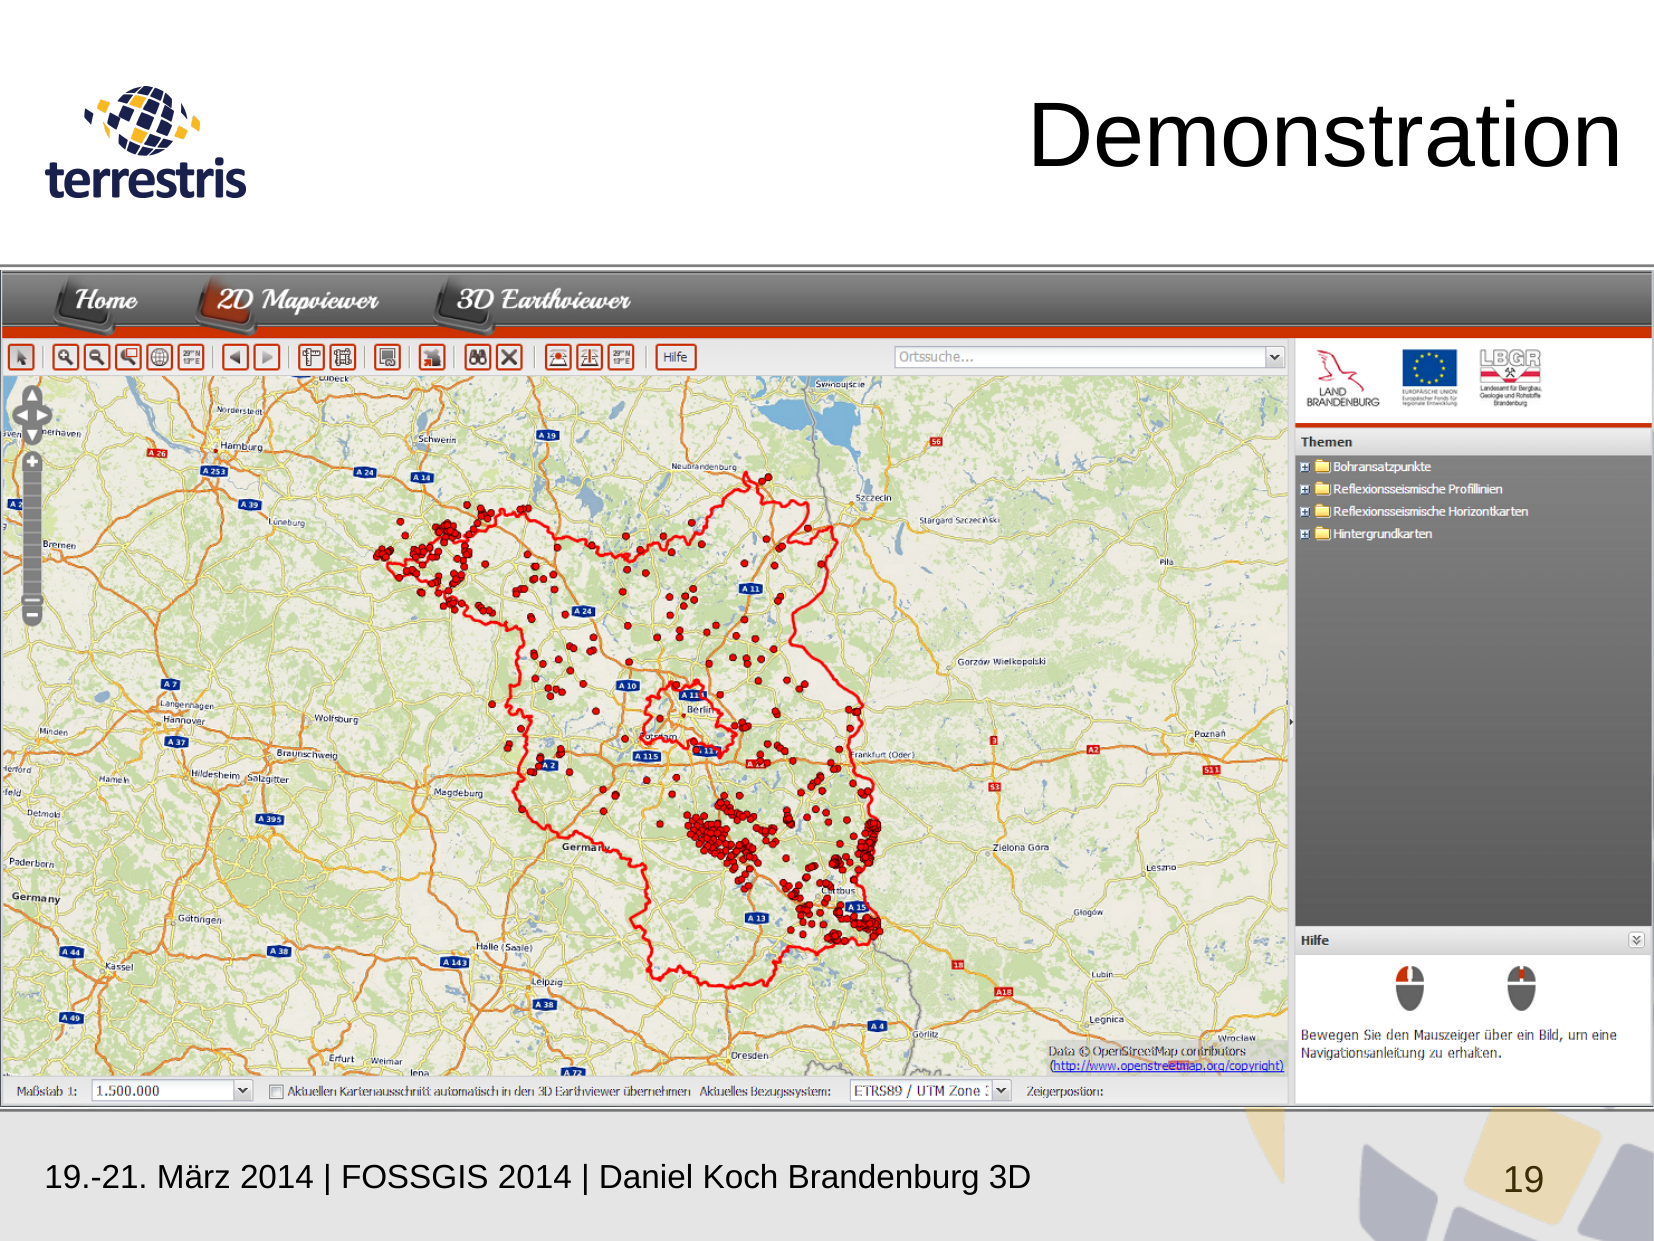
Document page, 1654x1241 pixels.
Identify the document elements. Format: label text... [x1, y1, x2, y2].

title Demonstration [295, 31, 1624, 239]
picture [0, 270, 1654, 1241]
picture [45, 86, 246, 198]
